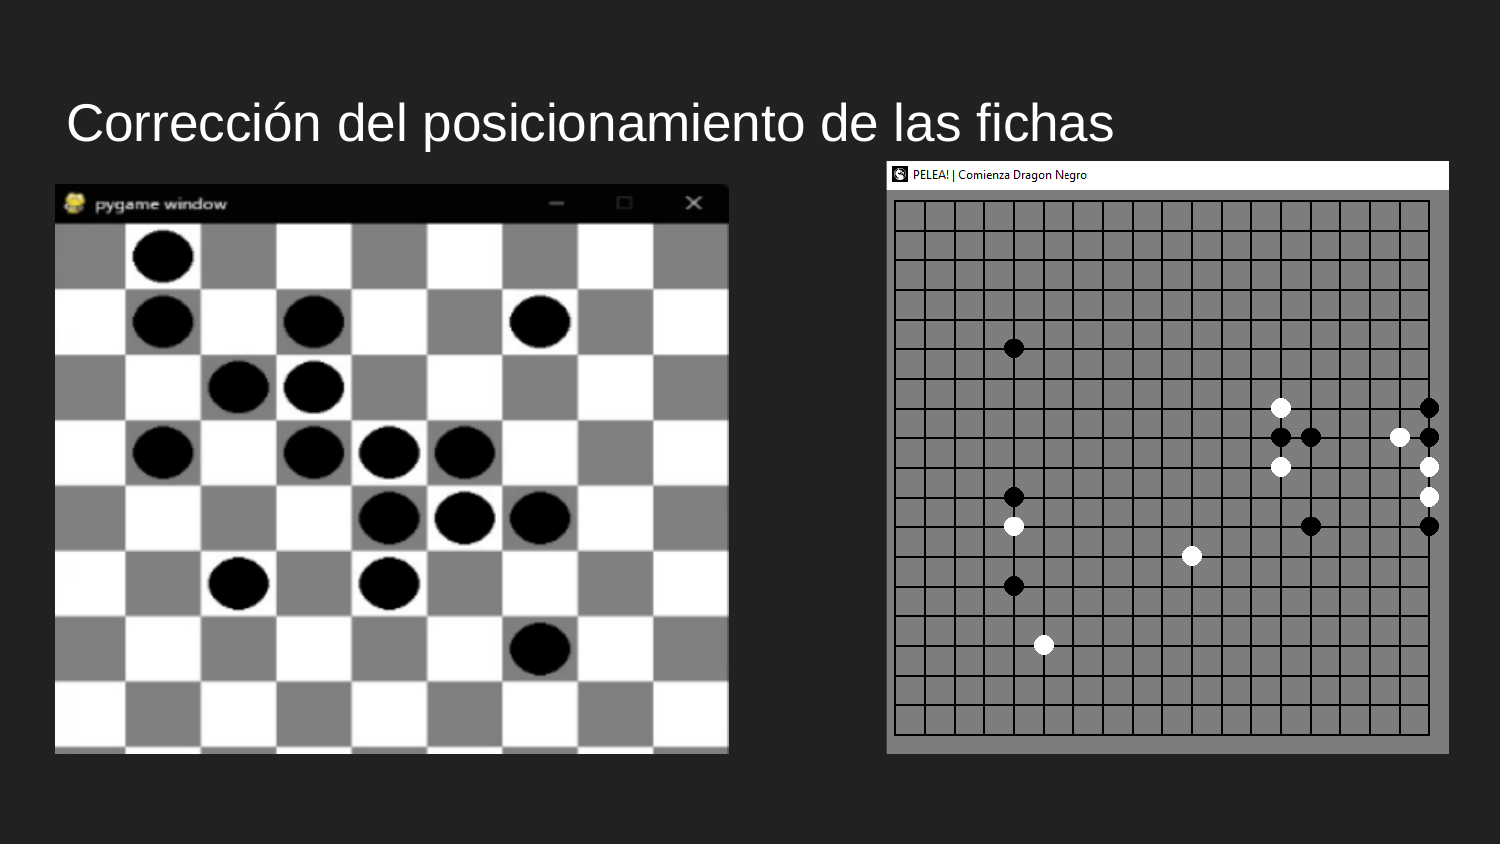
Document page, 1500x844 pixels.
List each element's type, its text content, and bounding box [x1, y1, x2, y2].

picture [55, 184, 729, 754]
title Corrección del posicionamiento de las fichas [51, 72, 1449, 167]
picture [886, 161, 1449, 754]
